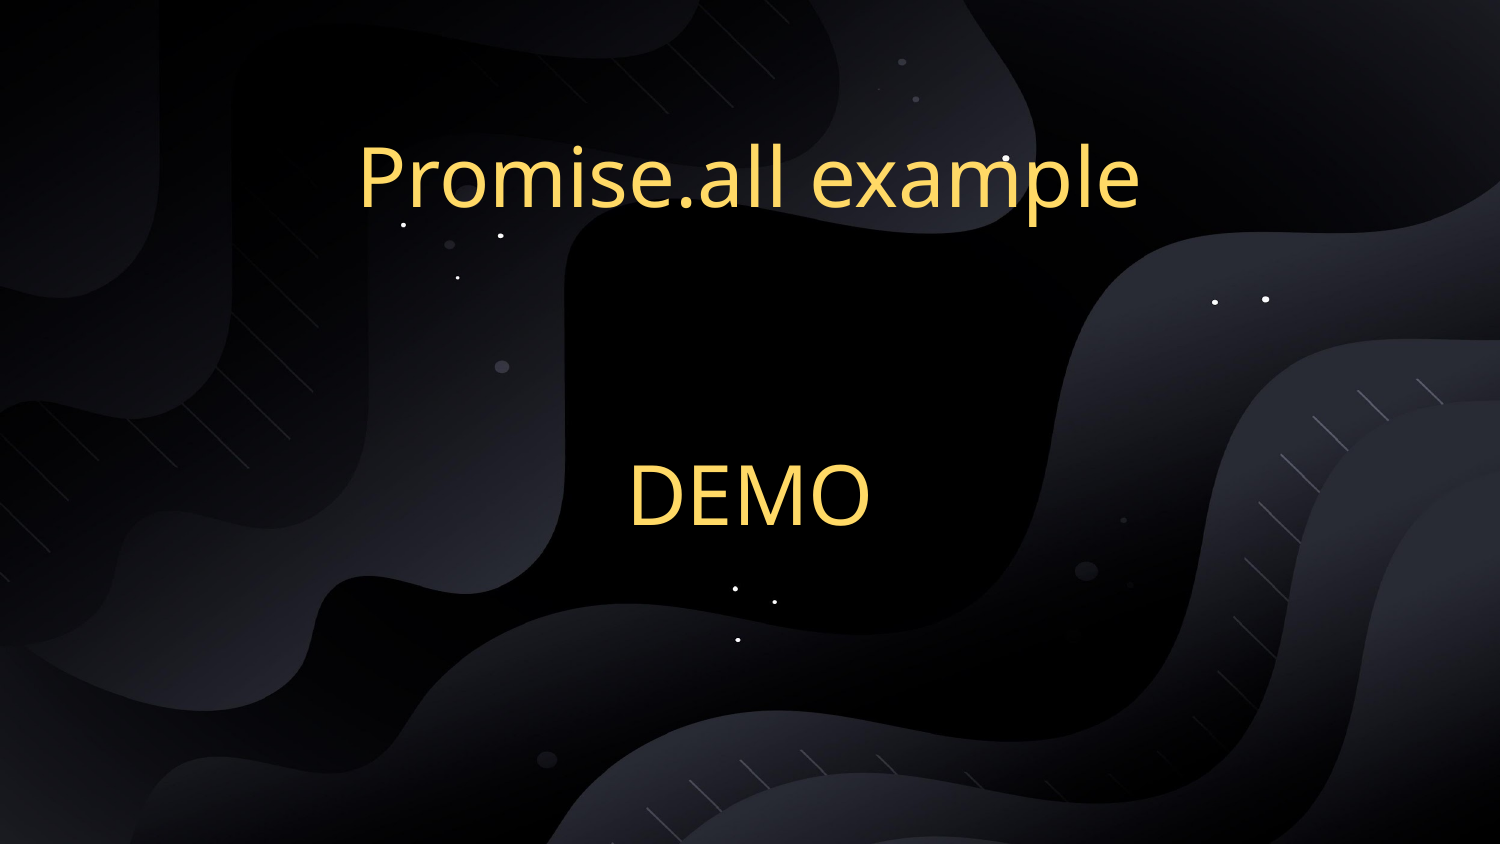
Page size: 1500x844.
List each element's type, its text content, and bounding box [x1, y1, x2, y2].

list DEMO [534, 434, 966, 534]
title Promise.all example [267, 71, 1233, 277]
picture [0, 0, 1500, 844]
